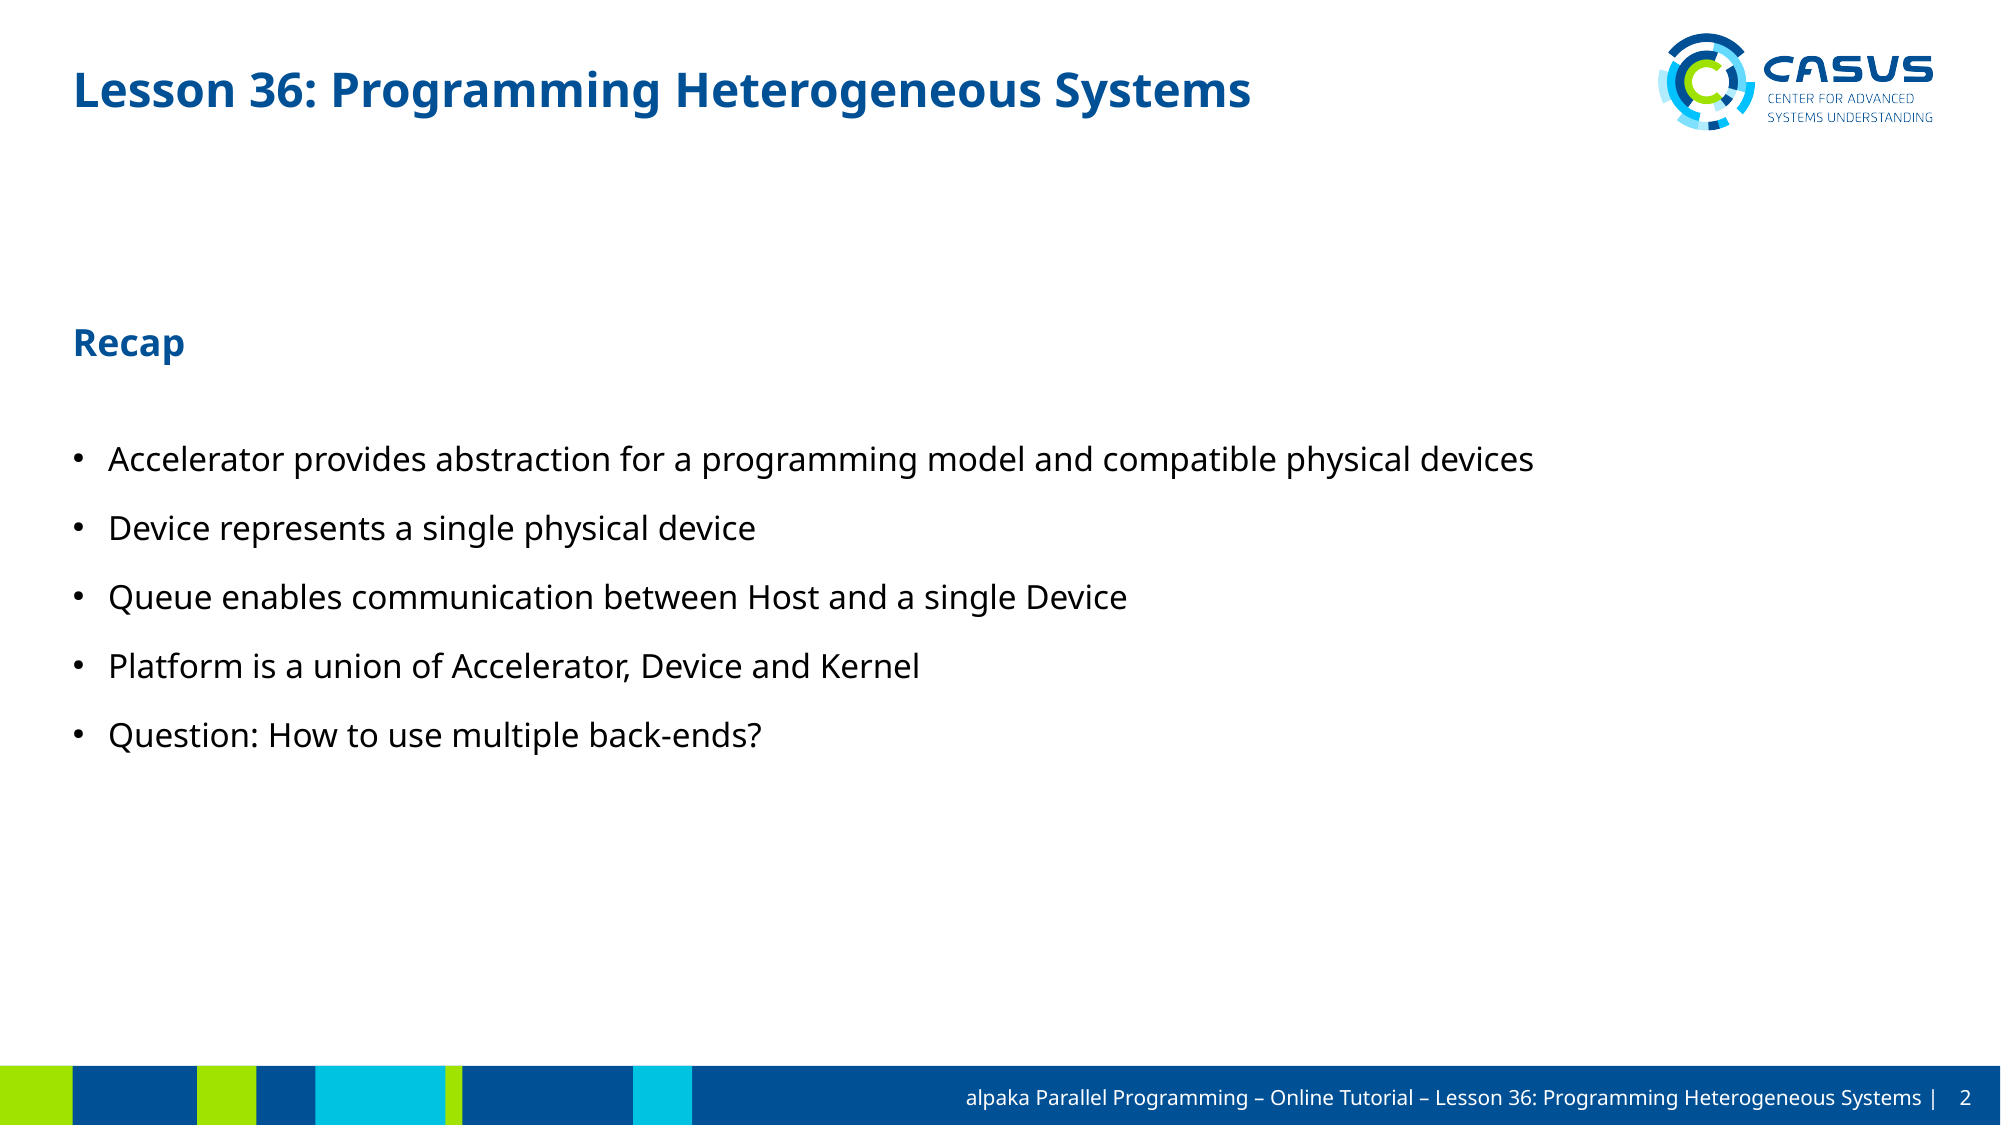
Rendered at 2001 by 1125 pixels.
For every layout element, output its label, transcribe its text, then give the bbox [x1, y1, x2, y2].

picture [1658, 33, 1933, 131]
list Recap Accelerator provides abstraction for a programming model and compatible physical devices Device represents a single physical device Queue enables communication between Host and a single Device Platform is a union of Accelerator, Device and Kernel Question: How to use multiple back-ends? [72, 316, 1620, 979]
title Lesson 36: Programming Heterogeneous Systems [72, 54, 1620, 123]
